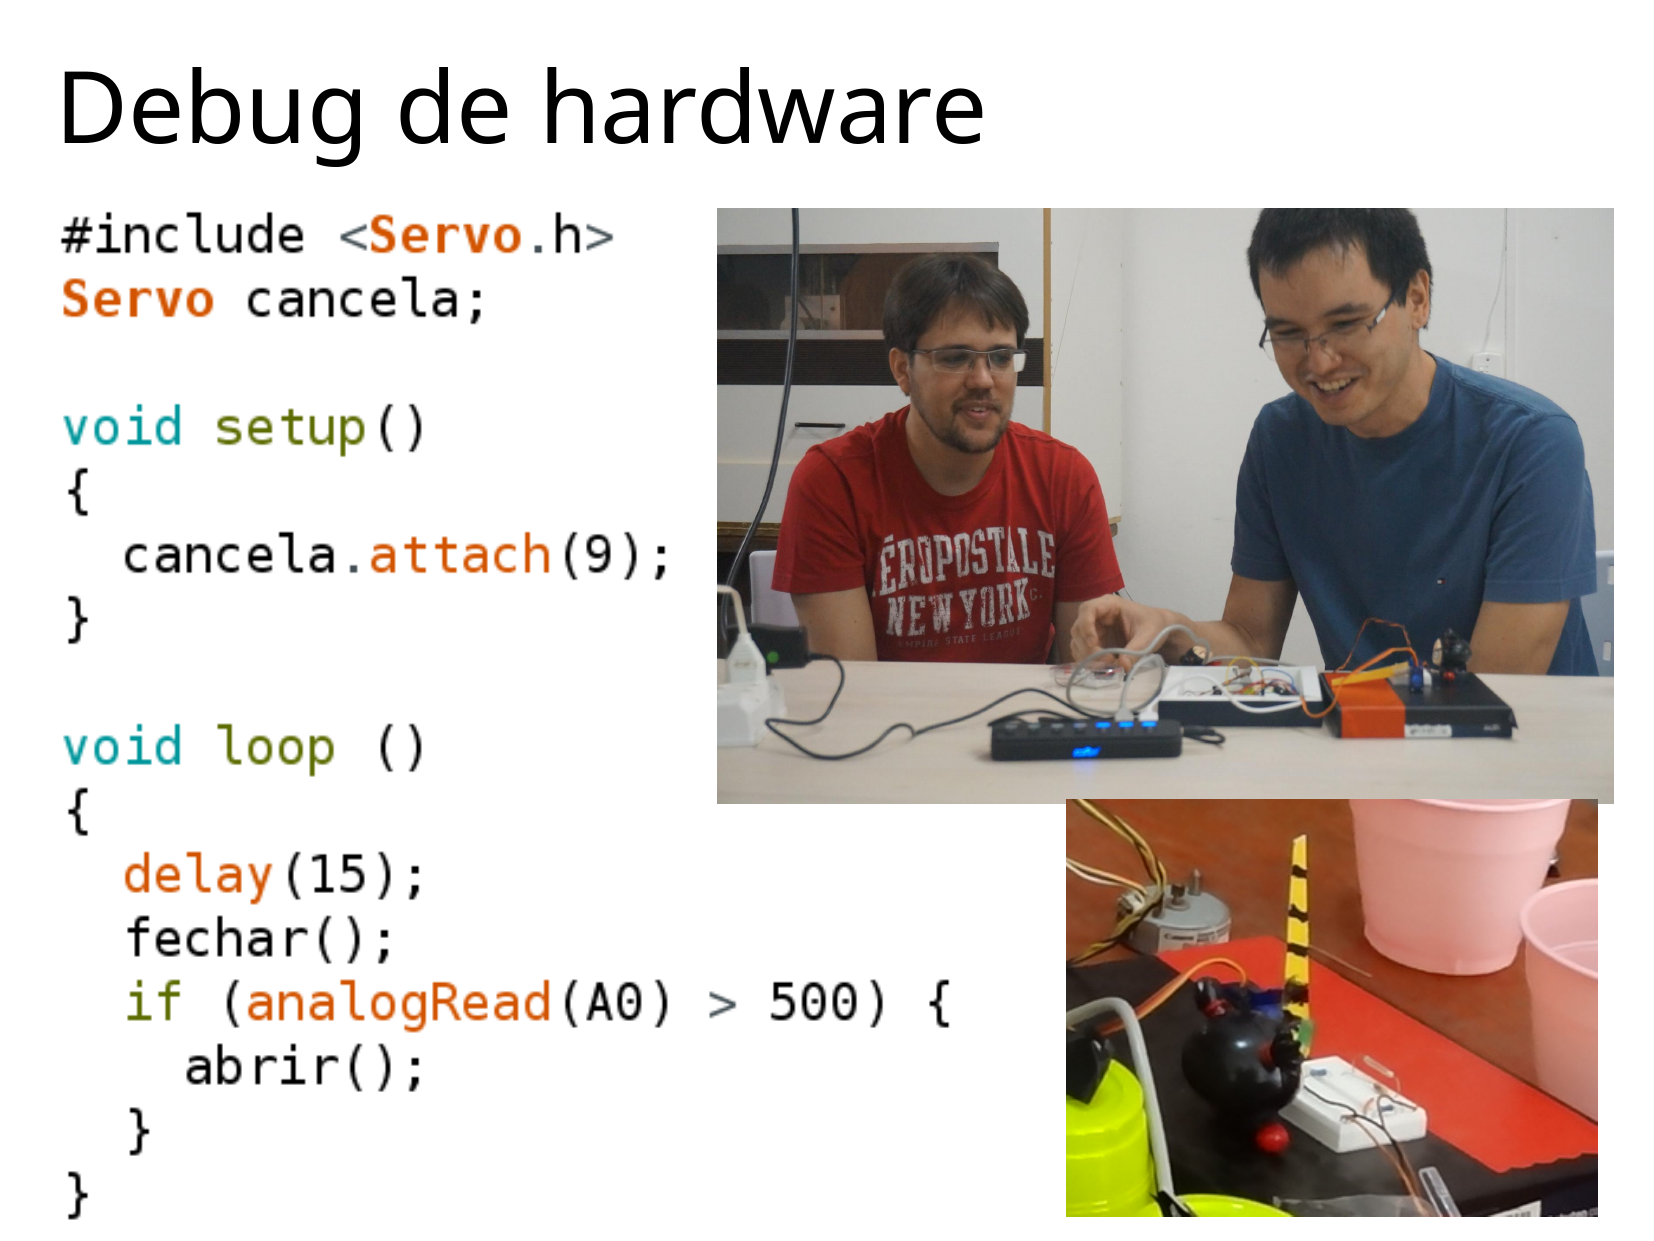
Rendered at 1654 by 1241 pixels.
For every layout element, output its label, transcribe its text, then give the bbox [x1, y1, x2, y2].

text_box Debug de hardware [55, 0, 1544, 207]
picture [55, 206, 1614, 1227]
